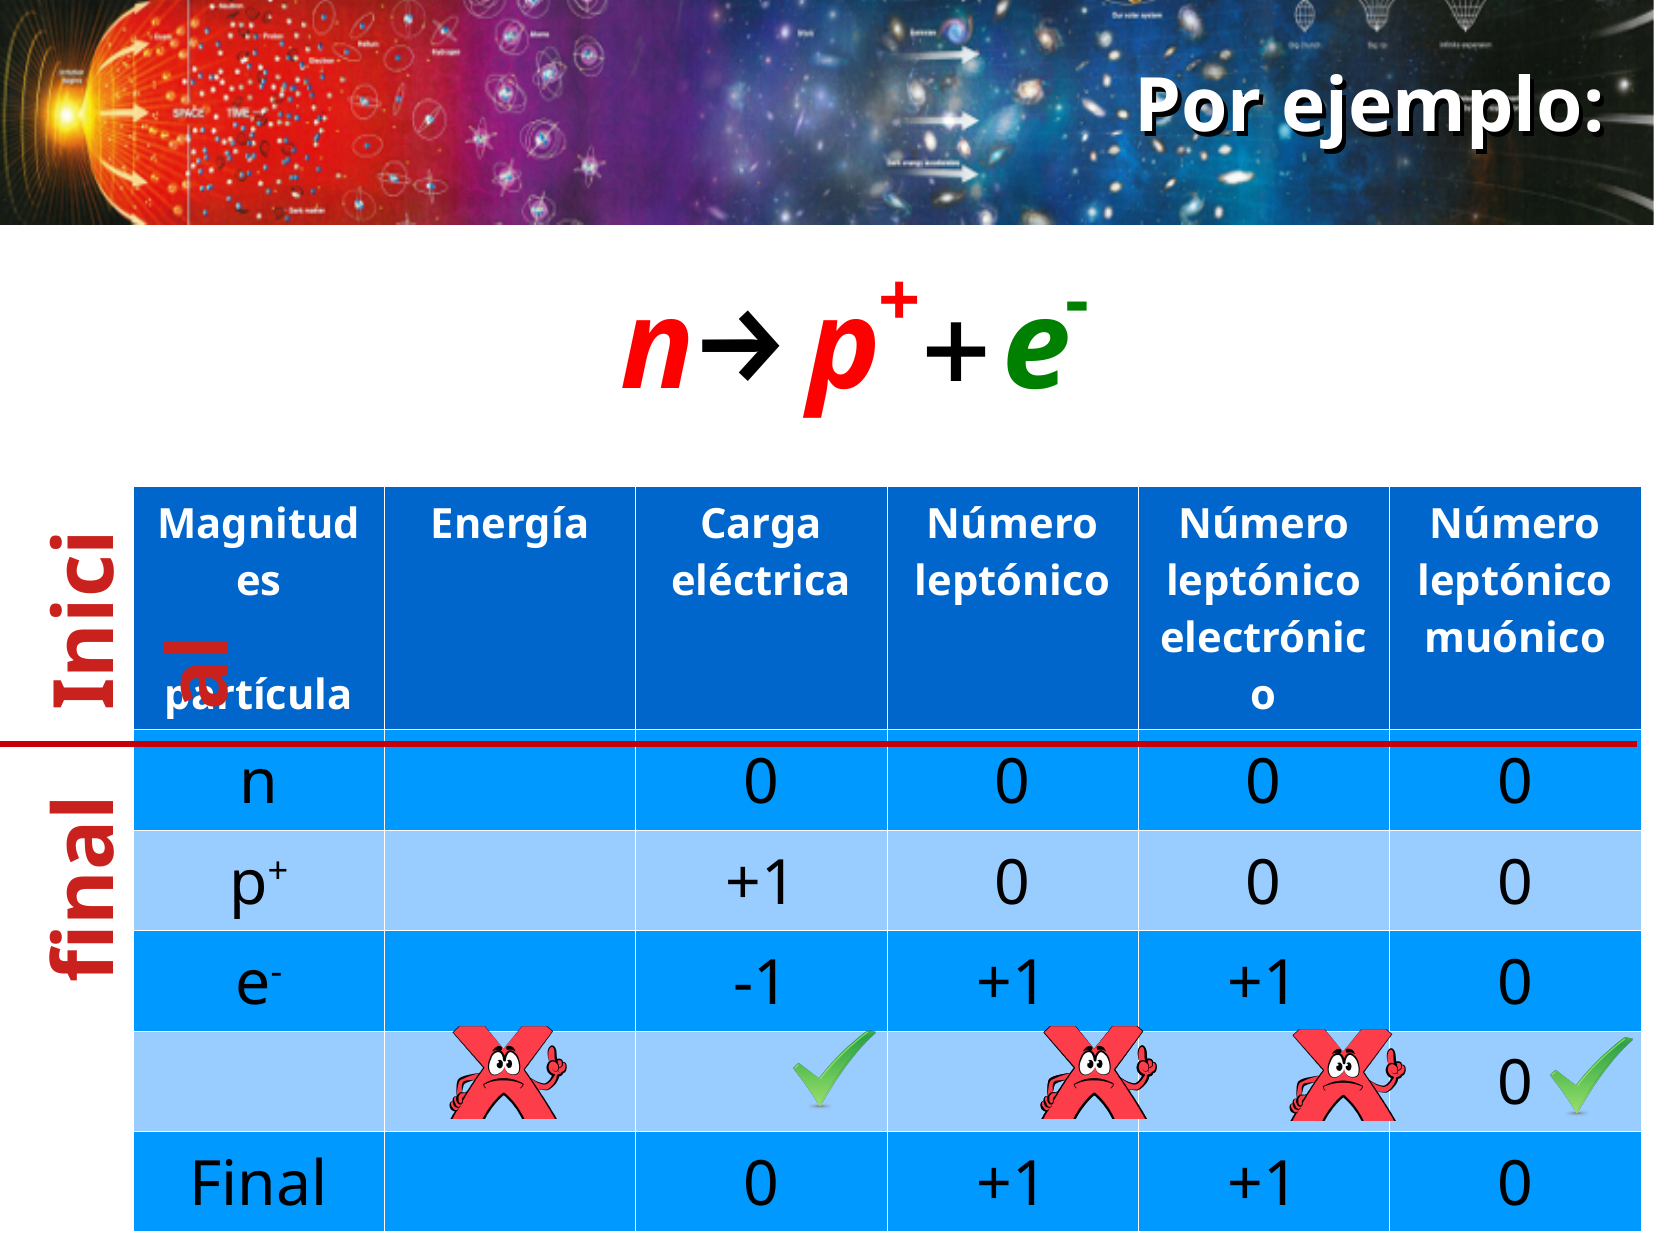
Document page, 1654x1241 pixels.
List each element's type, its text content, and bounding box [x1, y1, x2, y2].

table_cell 0 [636, 730, 887, 741]
table_cell 0 [1390, 730, 1641, 830]
table_cell [385, 831, 635, 930]
table_header Energía [385, 487, 635, 729]
picture [1550, 1037, 1633, 1117]
table_header Carga eléctrica [636, 487, 887, 729]
table_cell [888, 1032, 1138, 1131]
table_cell e- [134, 931, 384, 1031]
table_cell -1 [636, 931, 887, 1031]
title Por ejemplo: [45, 15, 1606, 191]
text_box final [17, 810, 134, 998]
picture [1040, 1026, 1157, 1119]
table_header Número leptónico electrónico [1139, 487, 1389, 729]
chart [609, 255, 1104, 421]
table_cell n [134, 730, 384, 741]
table_cell [385, 1132, 635, 1231]
table_header Magnitudes partícula [134, 487, 384, 729]
picture [1289, 1029, 1406, 1121]
table_cell 0 [1390, 831, 1641, 930]
picture [793, 1030, 876, 1111]
table_cell n [134, 747, 384, 830]
table_cell +1 [888, 931, 1138, 1031]
table_cell +1 [888, 1132, 1138, 1231]
table_cell +1 [1139, 1132, 1389, 1231]
table_cell 0 [1139, 747, 1389, 830]
table_cell [385, 730, 635, 741]
picture [0, 0, 1654, 225]
table_cell [1139, 1032, 1389, 1131]
table_cell +1 [1139, 931, 1389, 1031]
table_header Número leptónico [888, 487, 1138, 729]
table_cell 0 [888, 831, 1138, 930]
table_cell p+ [134, 831, 384, 930]
table_cell 0 [1390, 1132, 1641, 1231]
table_cell 0 [636, 747, 887, 830]
table_cell 0 [1390, 1032, 1641, 1131]
table_cell Final [134, 1132, 384, 1231]
table_cell 0 [888, 747, 1138, 830]
table_cell [385, 931, 635, 1031]
table_cell [385, 1032, 635, 1131]
table_header Número leptónico muónico [1390, 487, 1641, 729]
table_cell 0 [1390, 931, 1641, 1031]
picture [449, 1026, 567, 1119]
table_cell 0 [888, 730, 1138, 741]
text_box Inicial [17, 486, 134, 726]
table_cell [134, 1032, 384, 1131]
table_cell 0 [1139, 730, 1389, 741]
table_cell 0 [636, 1132, 887, 1231]
table_cell [636, 1032, 887, 1131]
table_cell 0 [1139, 831, 1389, 930]
table_cell [385, 747, 635, 830]
table_cell +1 [636, 831, 887, 930]
